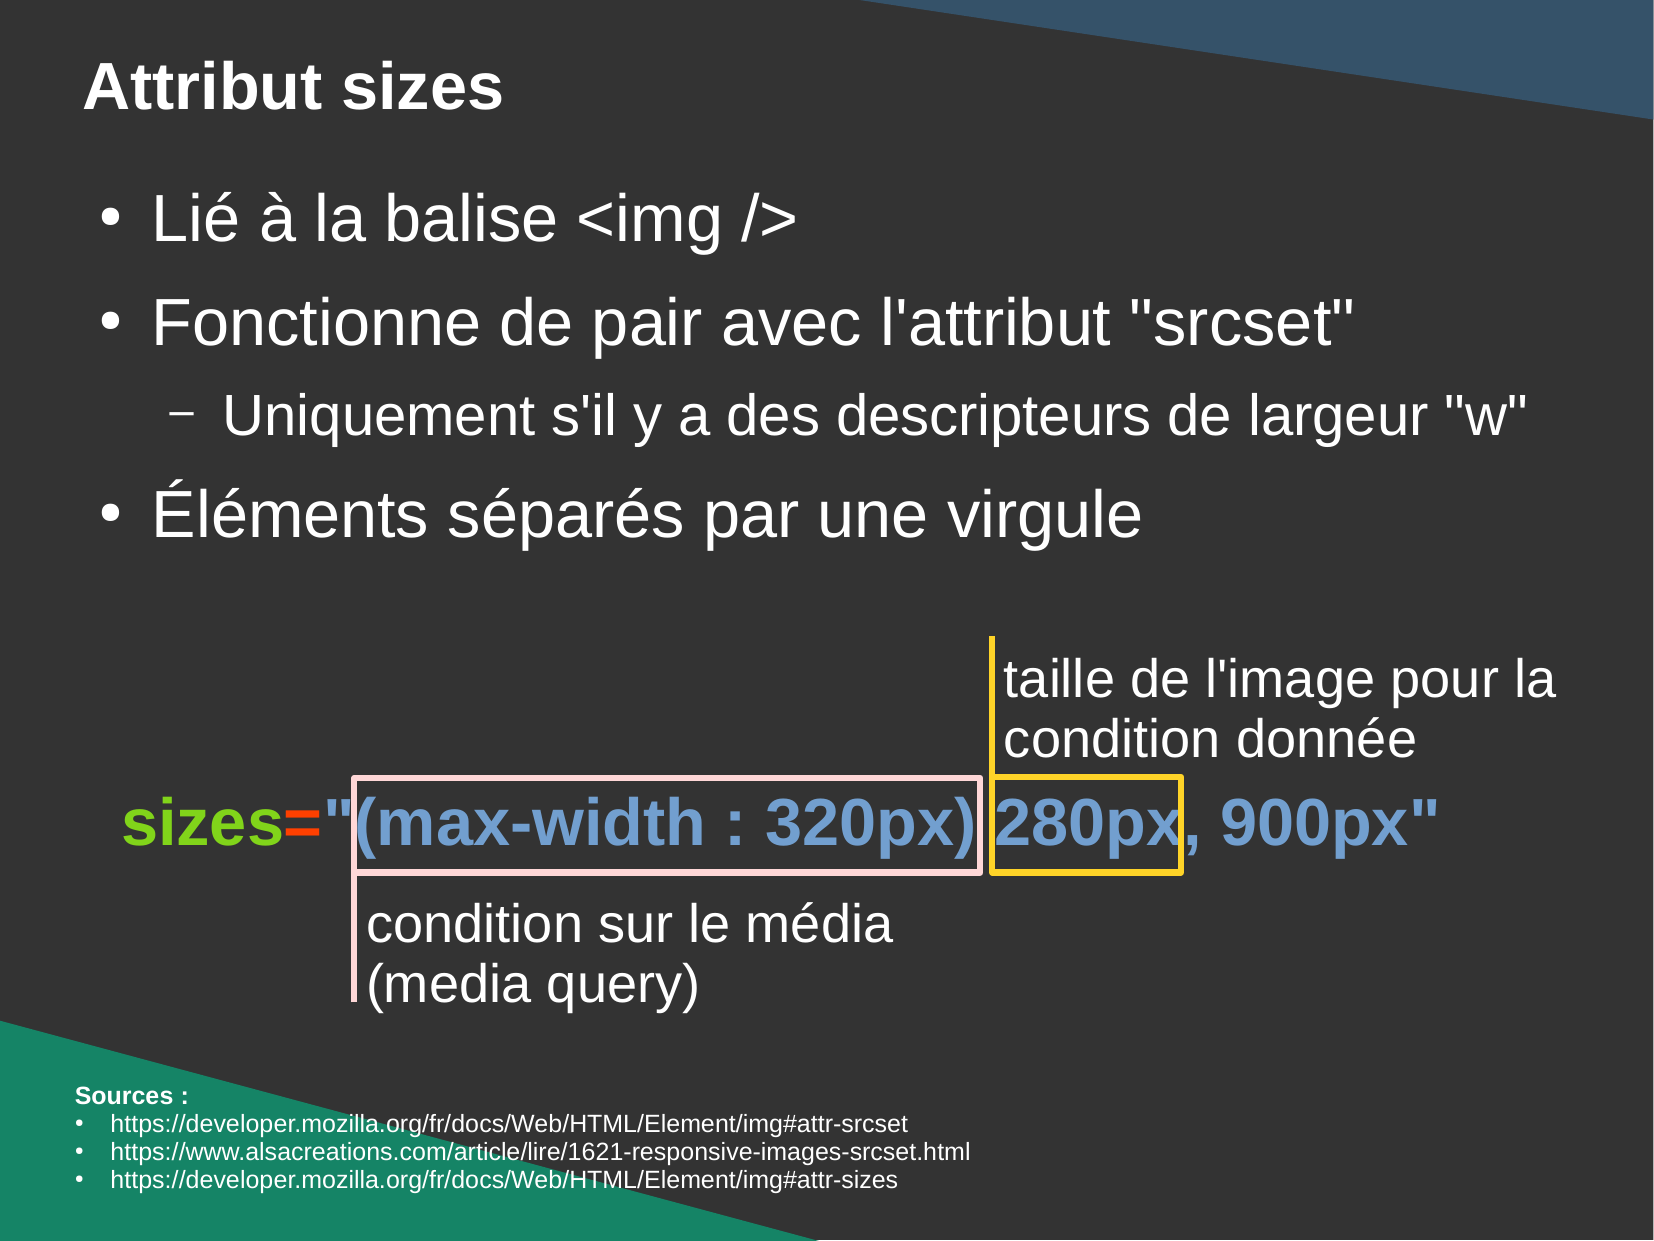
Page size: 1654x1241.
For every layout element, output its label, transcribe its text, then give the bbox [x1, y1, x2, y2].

title taille de l'image pour la condition donnée [1003, 648, 1630, 770]
text_box sizes="(max-width : 320px) 280px, 900px" [357, 781, 977, 869]
list Lié à la balise <img /> Fonctionne de pair avec l'attribut "srcset" Uniquement s'il y a des descripteurs de largeur "w" Éléments séparés par une virgule [80, 180, 1605, 567]
text_box sizes="(max-width : 320px) 280px, 900px" [995, 780, 1178, 869]
text_box sizes="(max-width : 320px) 280px, 900px" [357, 777, 1560, 943]
text_box [0, 1020, 199, 1241]
text_box sizes="(max-width : 320px) 280px, 900px" [106, 777, 351, 943]
title condition sur le média (media query) [366, 893, 993, 1015]
title Attribut sizes [82, 49, 1571, 162]
text_box [859, 0, 1654, 120]
text_box Sources : https://developer.mozilla.org/fr/docs/Web/HTML/Element/img#attr-srcset https://www.alsacreations.com/article/lire/1621-responsive-images-srcset.html https://developer.mozilla.org/fr/docs/Web/HTML/Element/img#attr-sizes [60, 1074, 1546, 1241]
